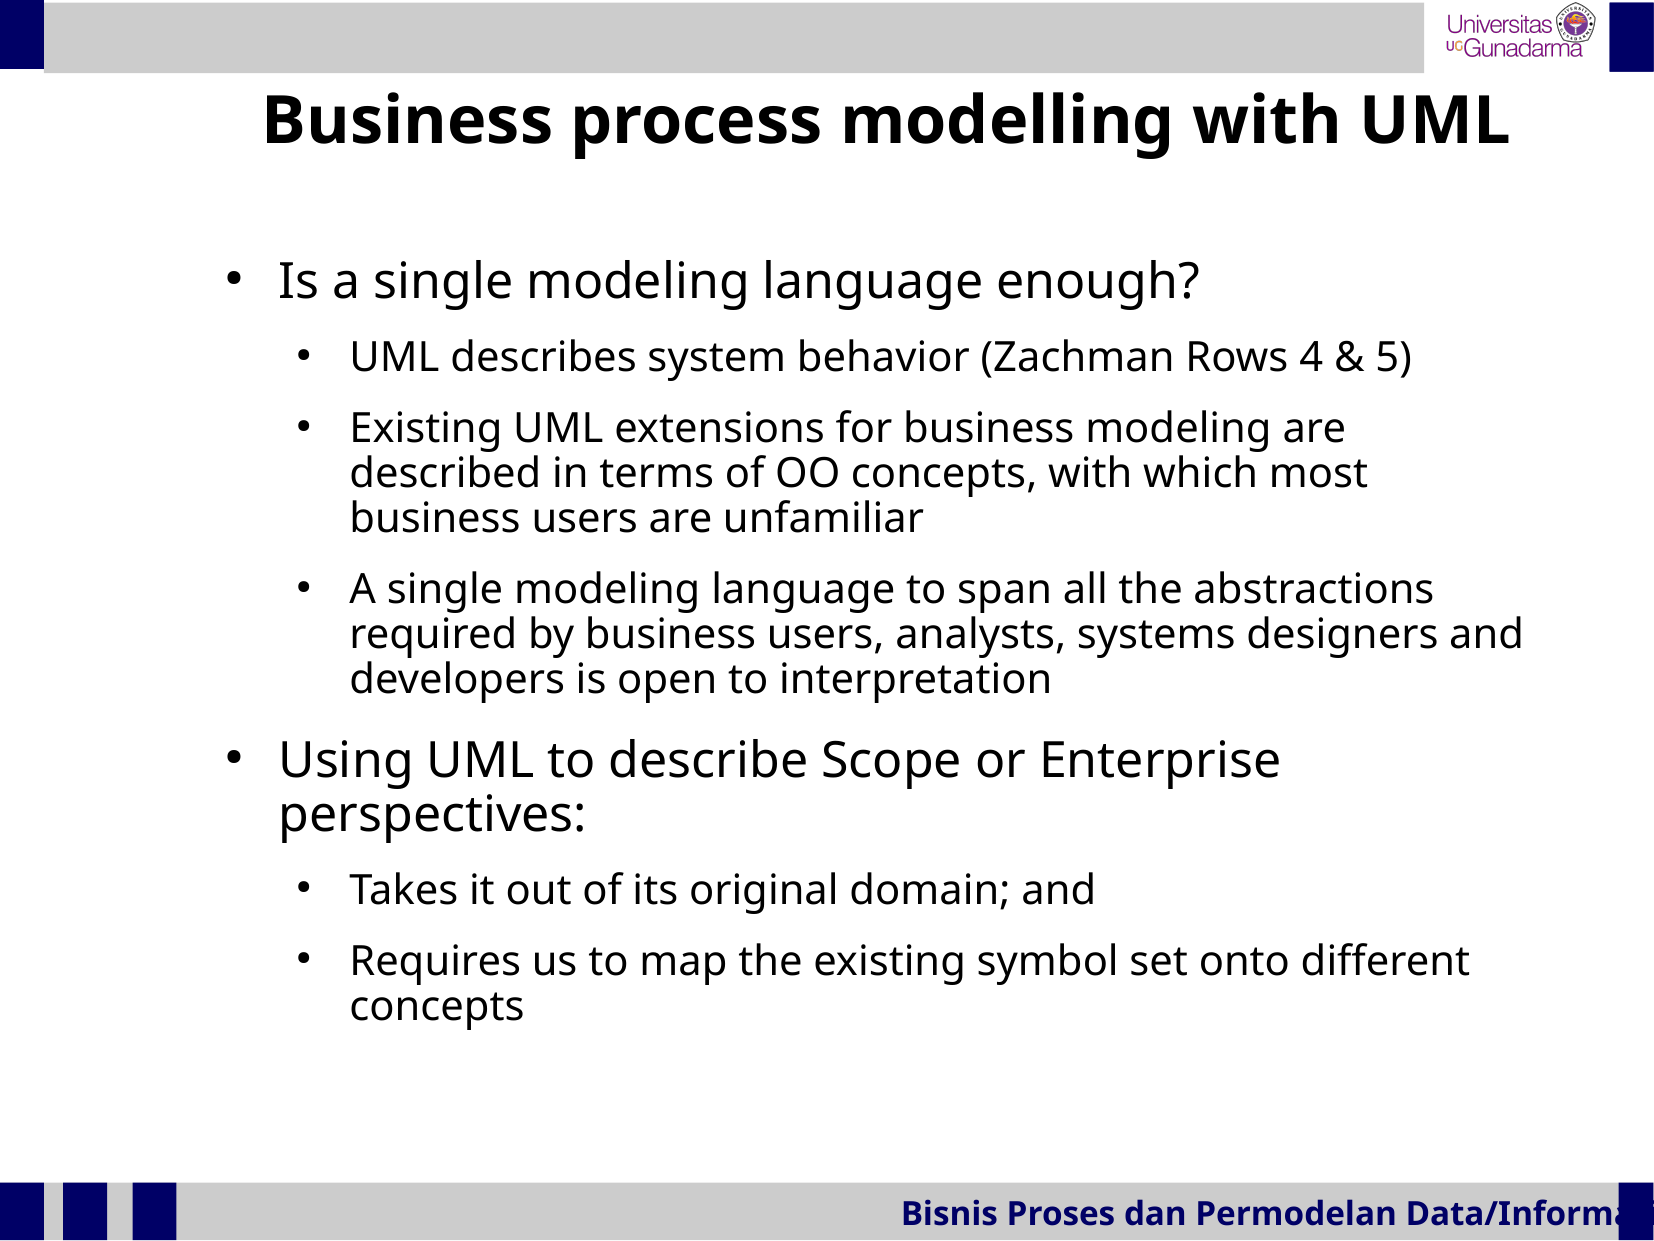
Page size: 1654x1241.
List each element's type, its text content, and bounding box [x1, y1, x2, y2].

title Business process modelling with UML [179, 27, 1571, 207]
list Is a single modeling language enough? UML describes system behavior (Zachman Rows 4 & 5) Existing UML extensions for business modeling are described in terms of OO concepts, with which most business users are unfamiliar A single modeling language to span all the abstractions required by business users, analysts, systems designers and developers is open to interpretation Using UML to describe Scope or Enterprise perspectives: Takes it out of its original domain; and Requires us to map the existing symbol set onto different concepts [192, 247, 1557, 1103]
picture [1437, 2, 1610, 62]
